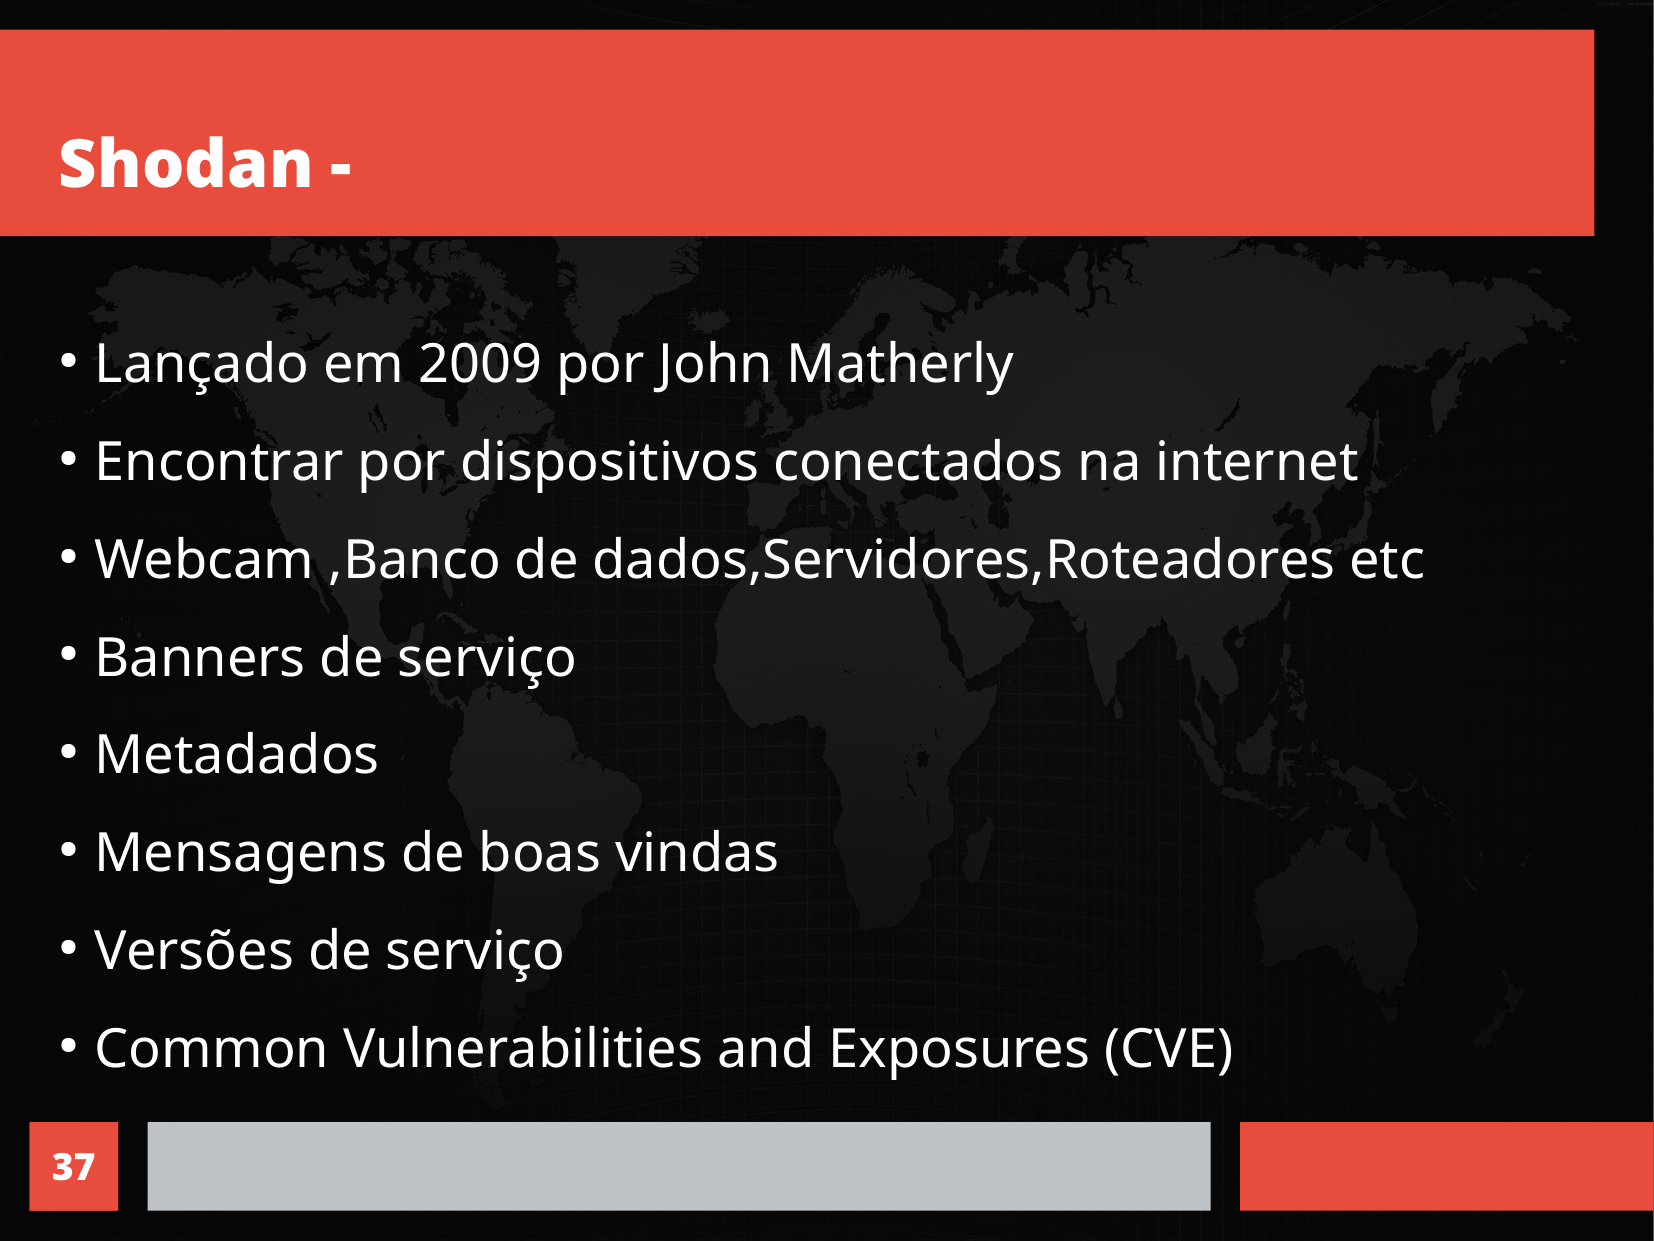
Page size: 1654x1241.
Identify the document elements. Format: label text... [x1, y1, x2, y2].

title Shodan - [59, 59, 1595, 207]
picture [0, 0, 1654, 1241]
list Lançado em 2009 por John Matherly Encontrar por dispositivos conectados na internet Webcam ,Banco de dados,Servidores,Roteadores etc Banners de serviço Metadados Mensagens de boas vindas Versões de serviço Common Vulnerabilities and Exposures (CVE) [59, 324, 1565, 1093]
